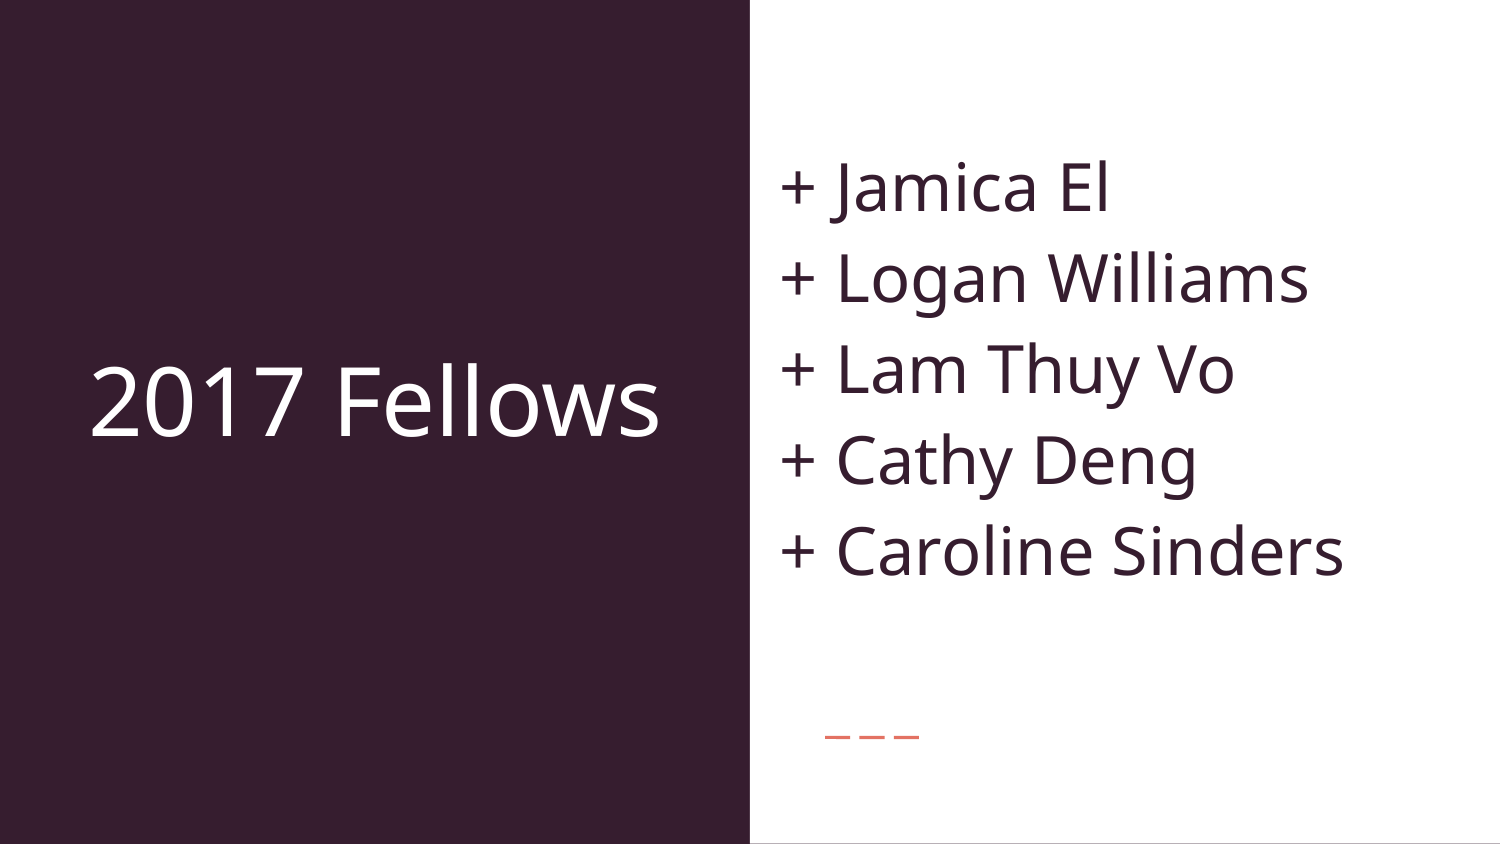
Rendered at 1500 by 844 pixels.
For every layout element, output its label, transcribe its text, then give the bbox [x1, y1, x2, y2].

title 2017 Fellows [43, 177, 708, 471]
text_box + Jamica El + Logan Williams + Lam Thuy Vo + Cathy Deng + Caroline Sinders [765, 45, 1471, 691]
